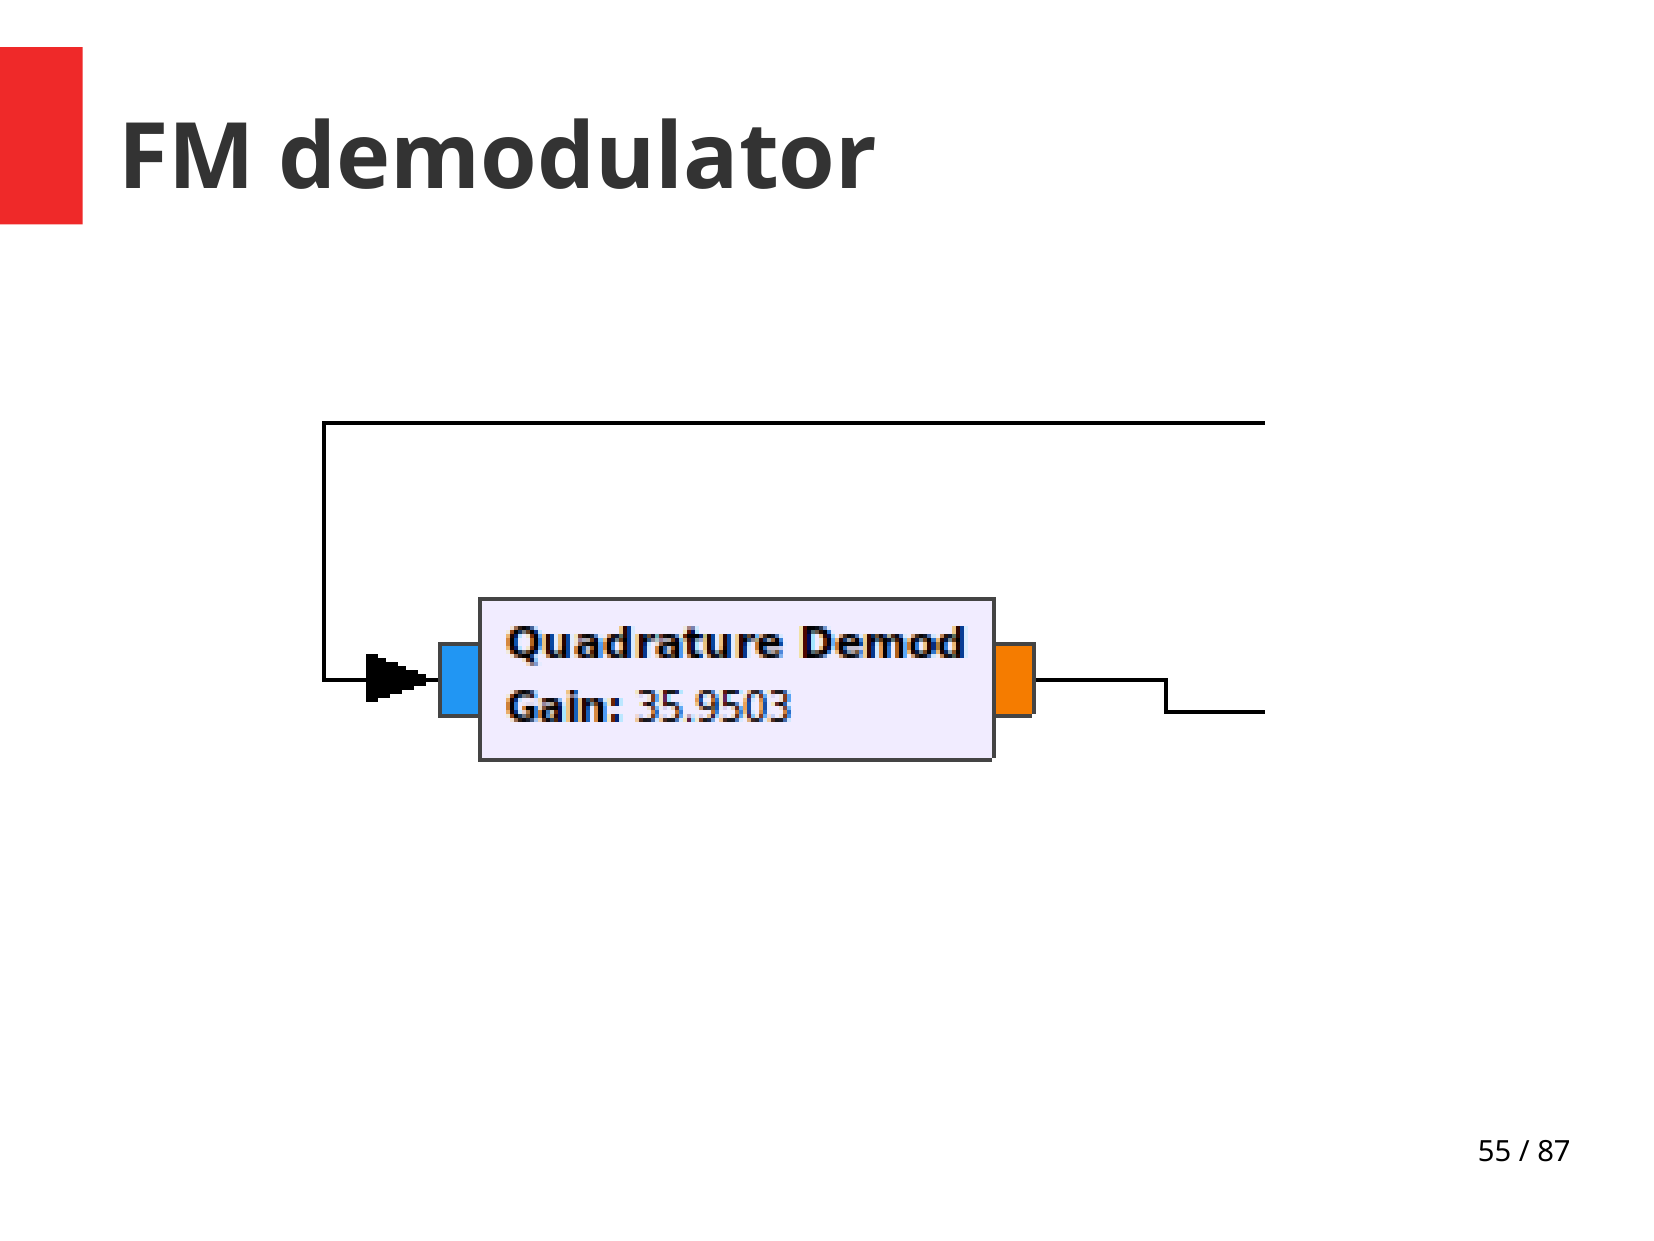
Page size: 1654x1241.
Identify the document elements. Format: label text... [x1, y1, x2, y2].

title FM demodulator [118, 49, 1571, 257]
picture [270, 325, 1265, 916]
